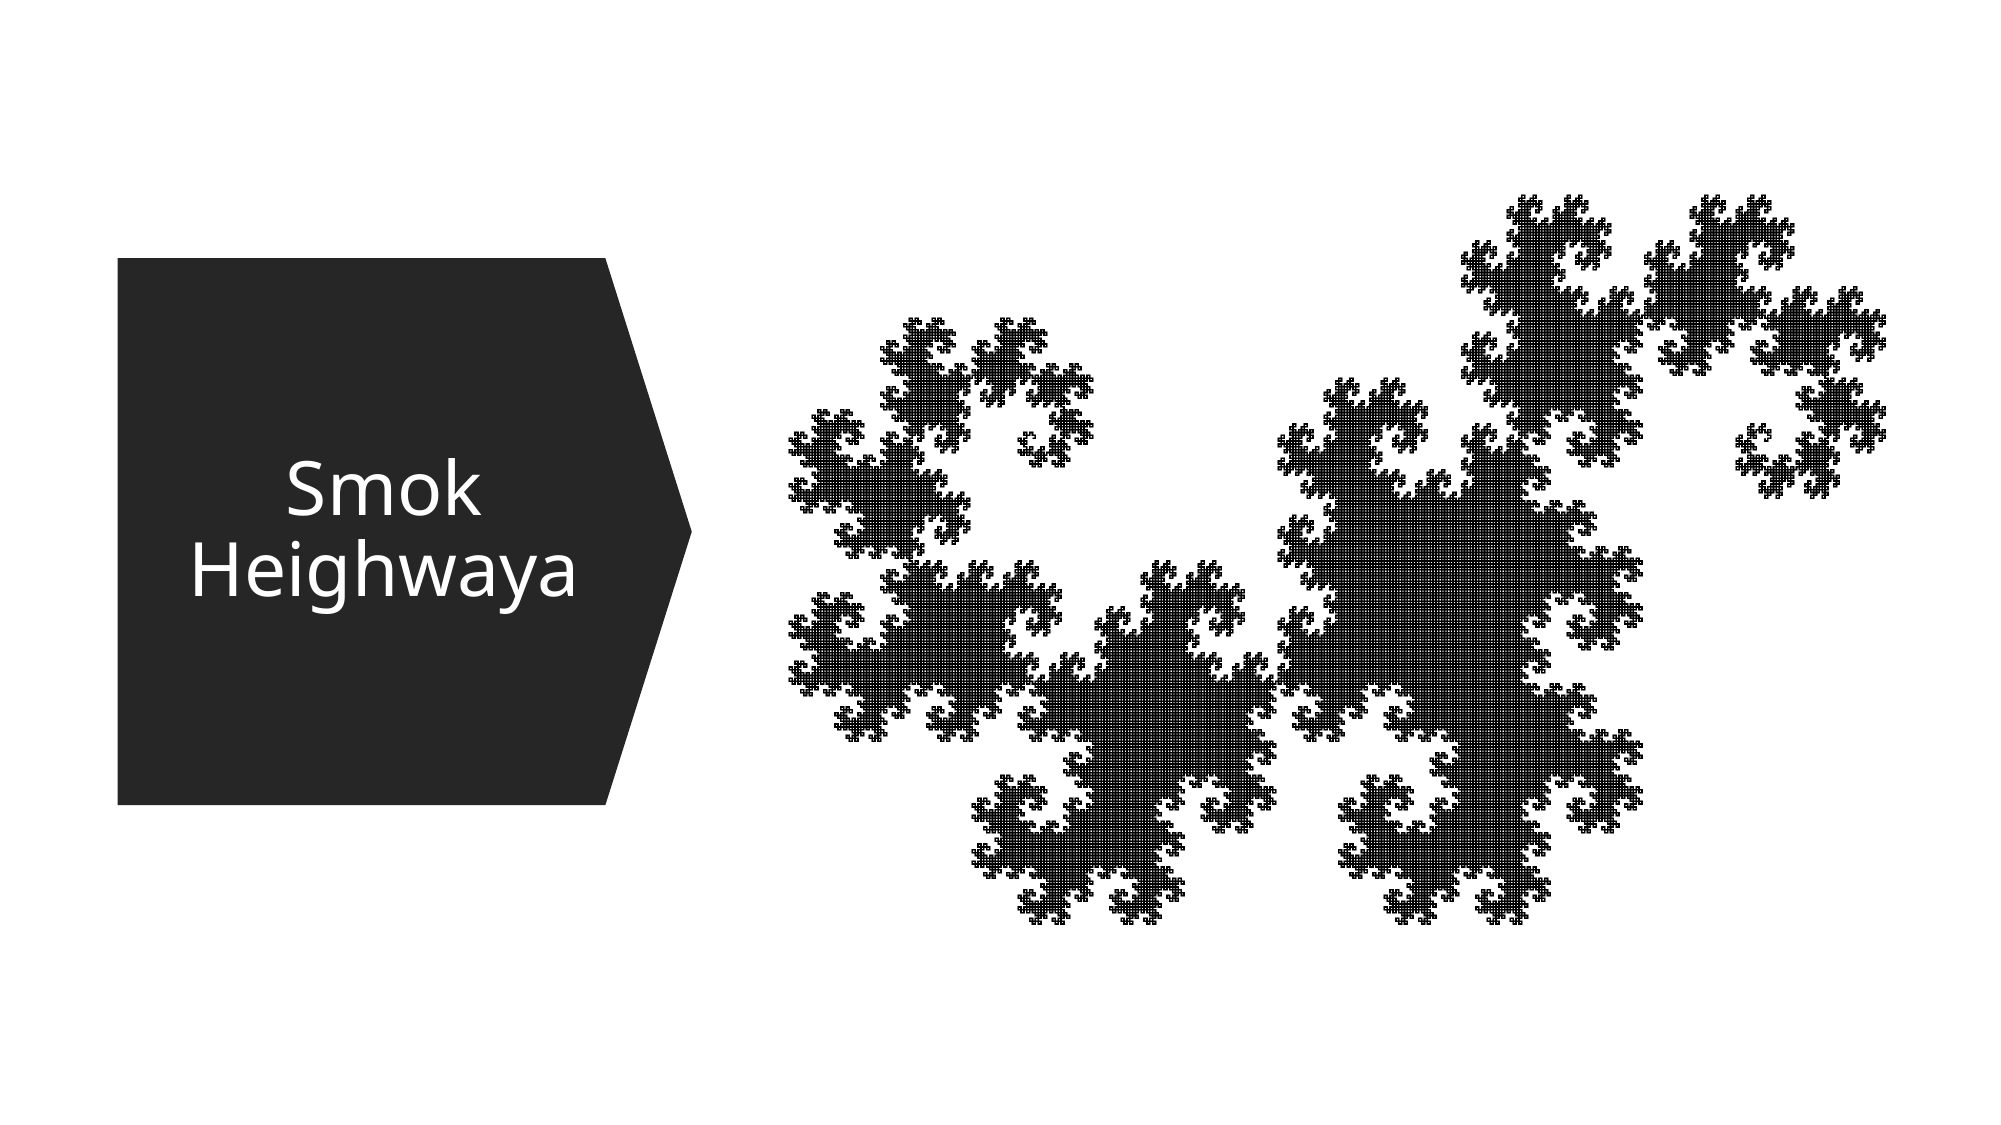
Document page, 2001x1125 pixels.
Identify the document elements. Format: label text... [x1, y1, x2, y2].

text_box [117, 258, 692, 806]
picture [783, 189, 1896, 935]
title Smok Heighwaya [168, 322, 601, 741]
